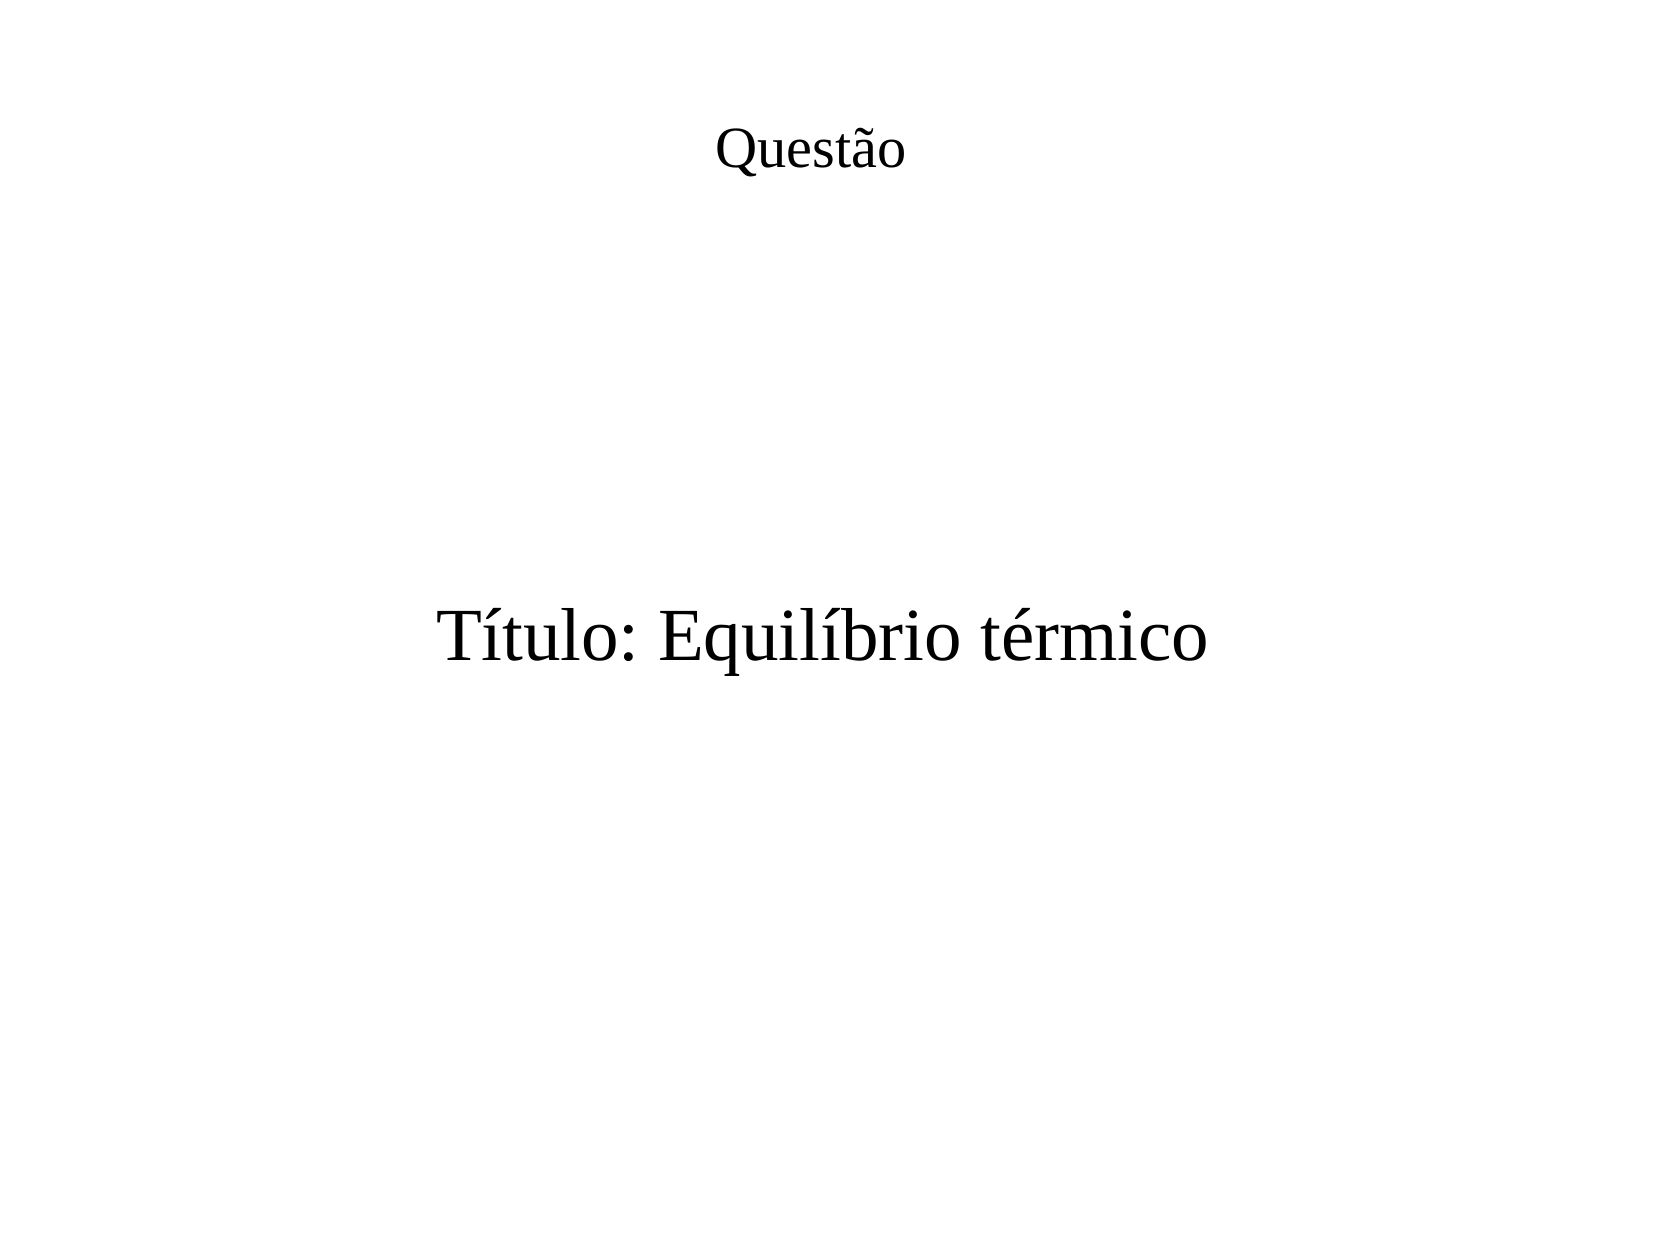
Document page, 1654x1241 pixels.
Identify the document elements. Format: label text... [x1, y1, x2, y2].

text_box Questão [606, 102, 1028, 187]
text_box Título: Equilíbrio térmico [383, 588, 1241, 691]
